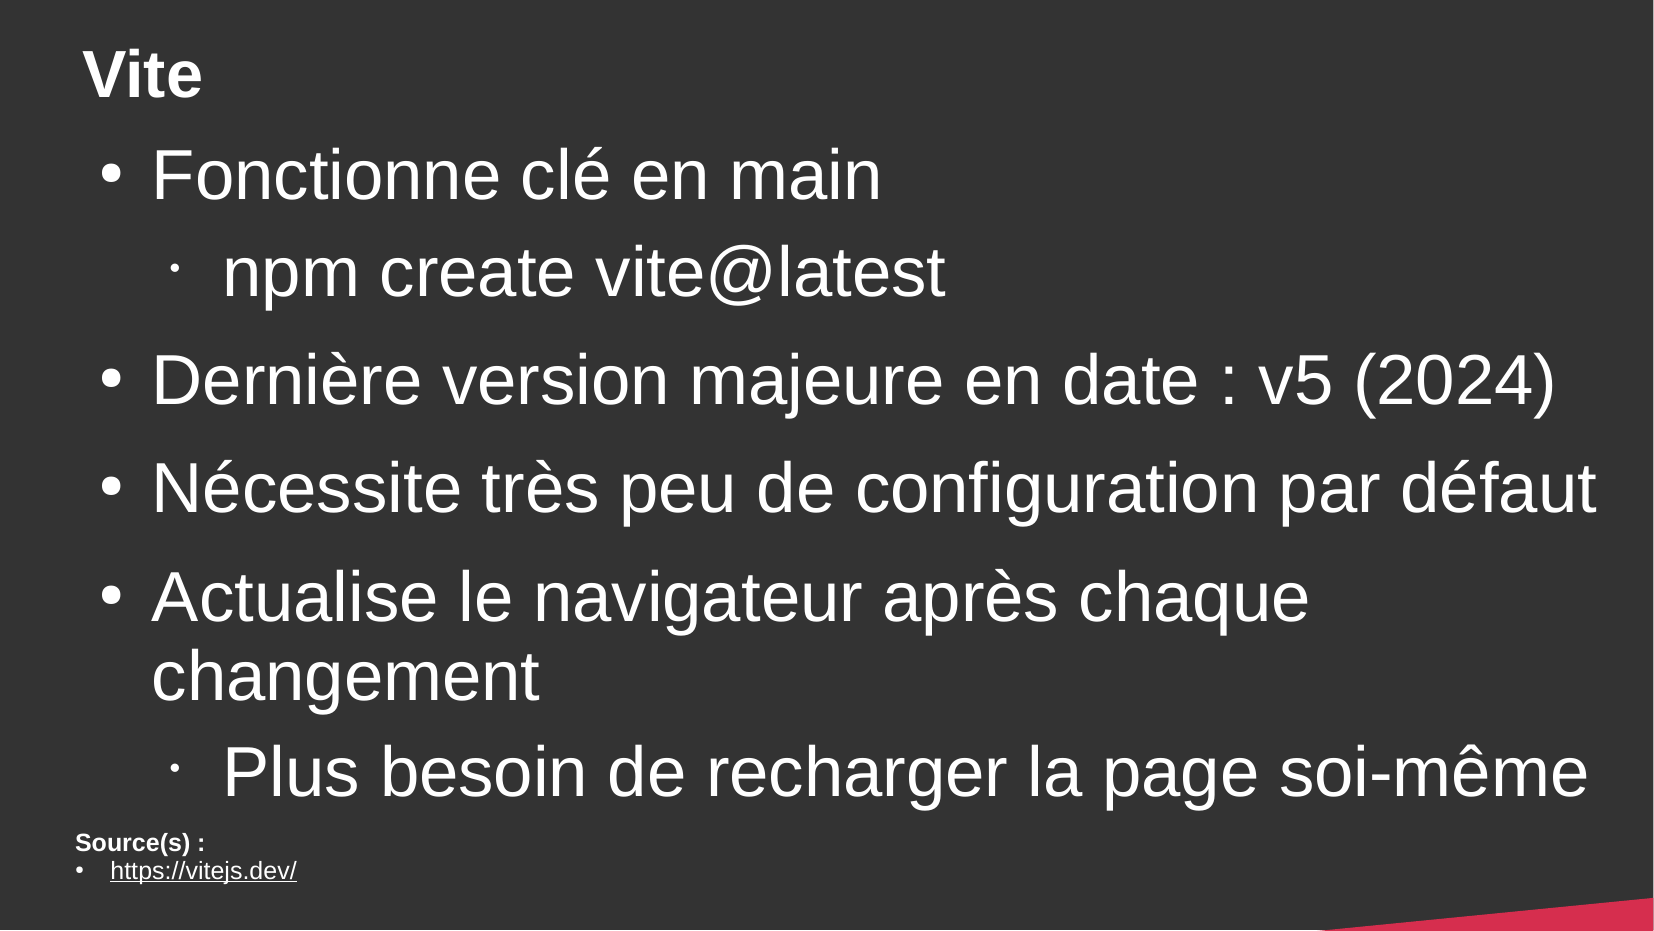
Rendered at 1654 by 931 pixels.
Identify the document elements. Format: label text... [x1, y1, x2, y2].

title Vite [82, 37, 1571, 112]
list Fonctionne clé en main npm create vite@latest Dernière version majeure en date : v5 (2024) Nécessite très peu de configuration par défaut Actualise le navigateur après chaque changement Plus besoin de recharger la page soi-même [80, 135, 1654, 827]
text_box [1546, 897, 1654, 931]
text_box Source(s) : https://vitejs.dev/ [60, 821, 1546, 931]
